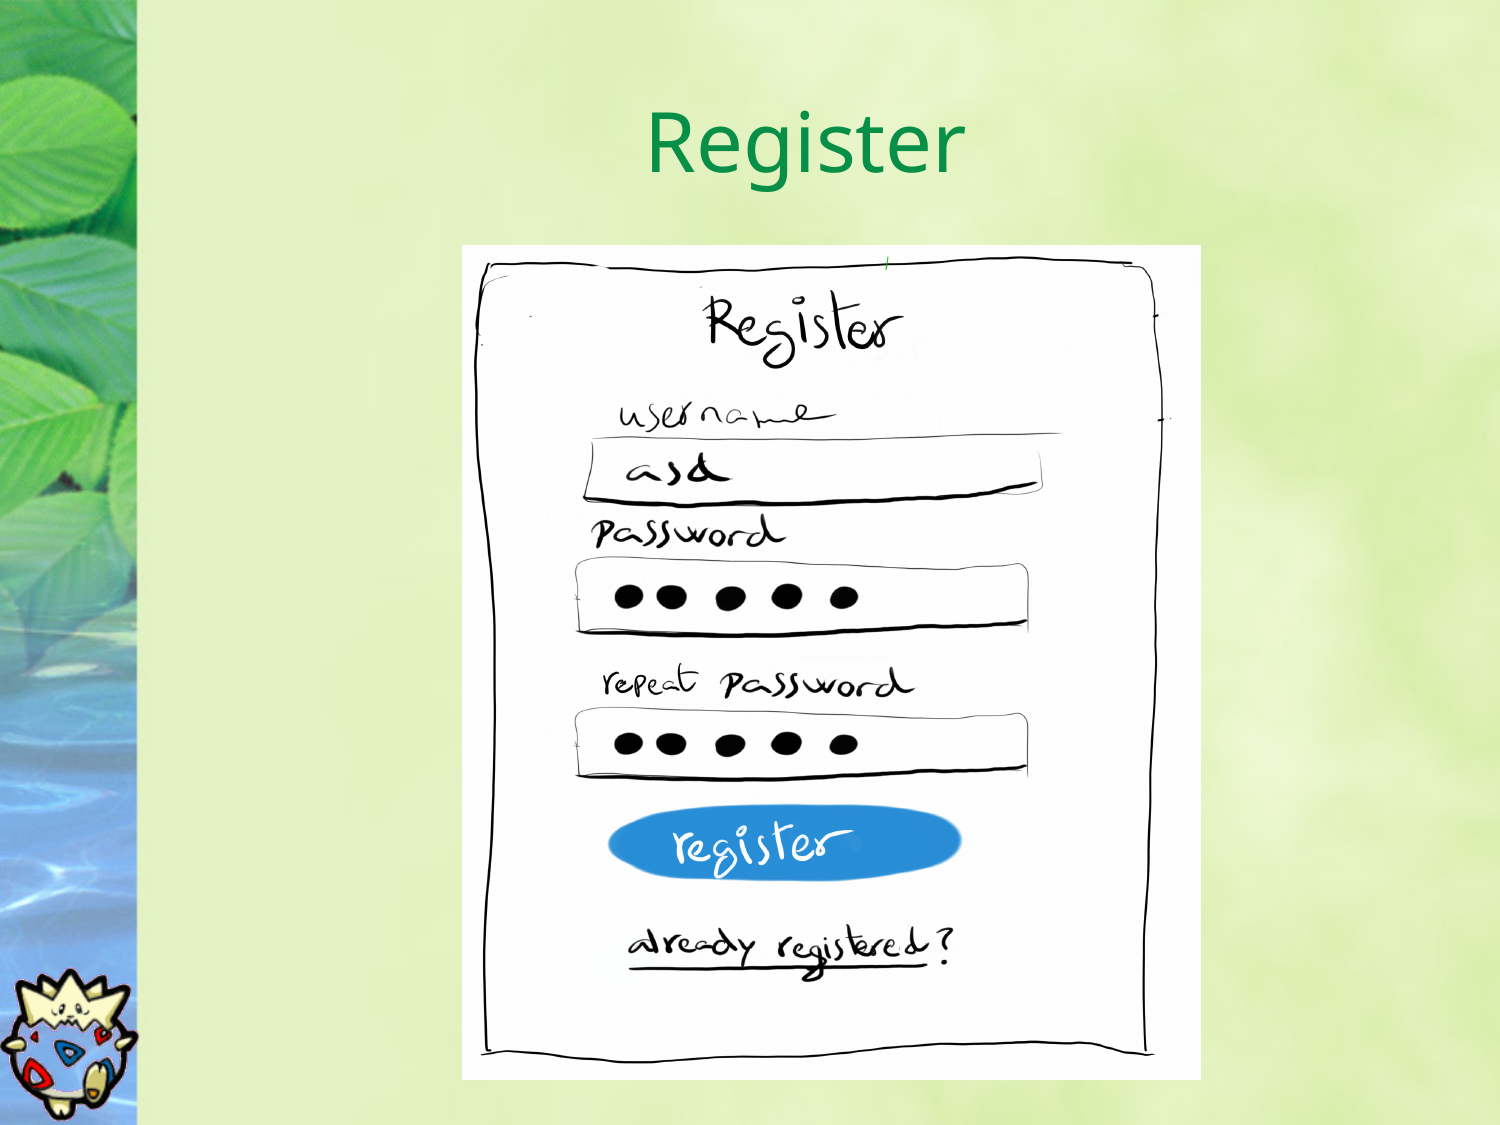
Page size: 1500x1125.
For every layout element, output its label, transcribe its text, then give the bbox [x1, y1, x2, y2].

picture [0, 0, 1500, 1125]
title Register [187, 45, 1425, 233]
